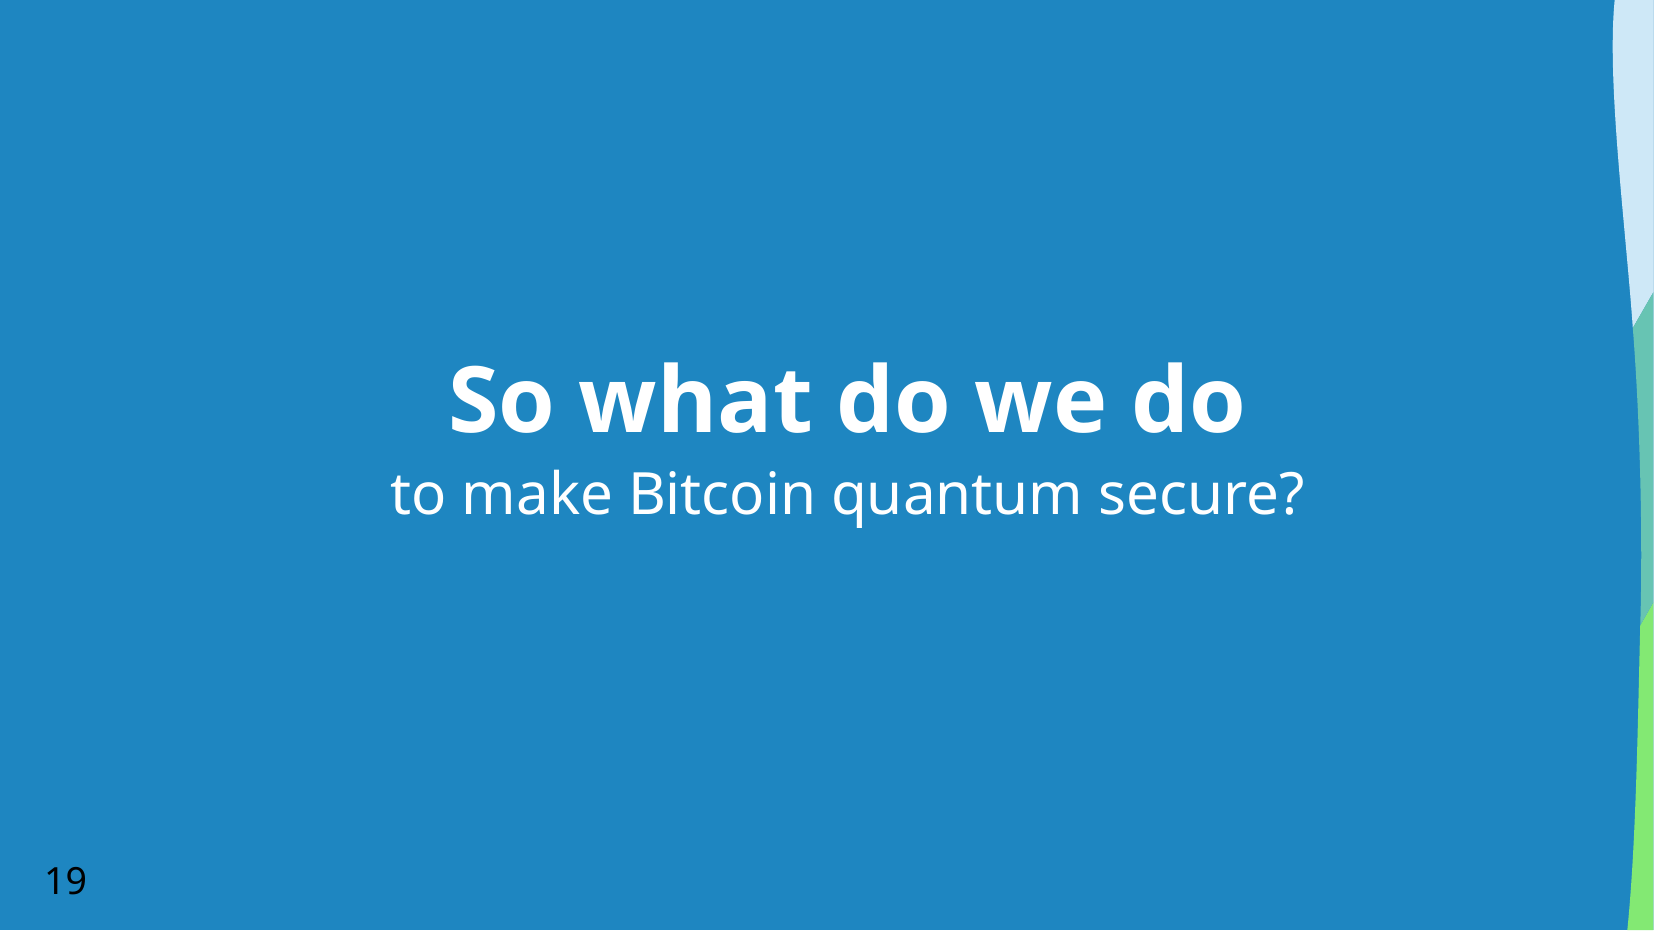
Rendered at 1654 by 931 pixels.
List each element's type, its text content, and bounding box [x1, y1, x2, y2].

text_box <number> [29, 847, 395, 931]
text_box to make Bitcoin quantum secure? [166, 448, 1529, 534]
text_box So what do we do [149, 333, 1545, 459]
